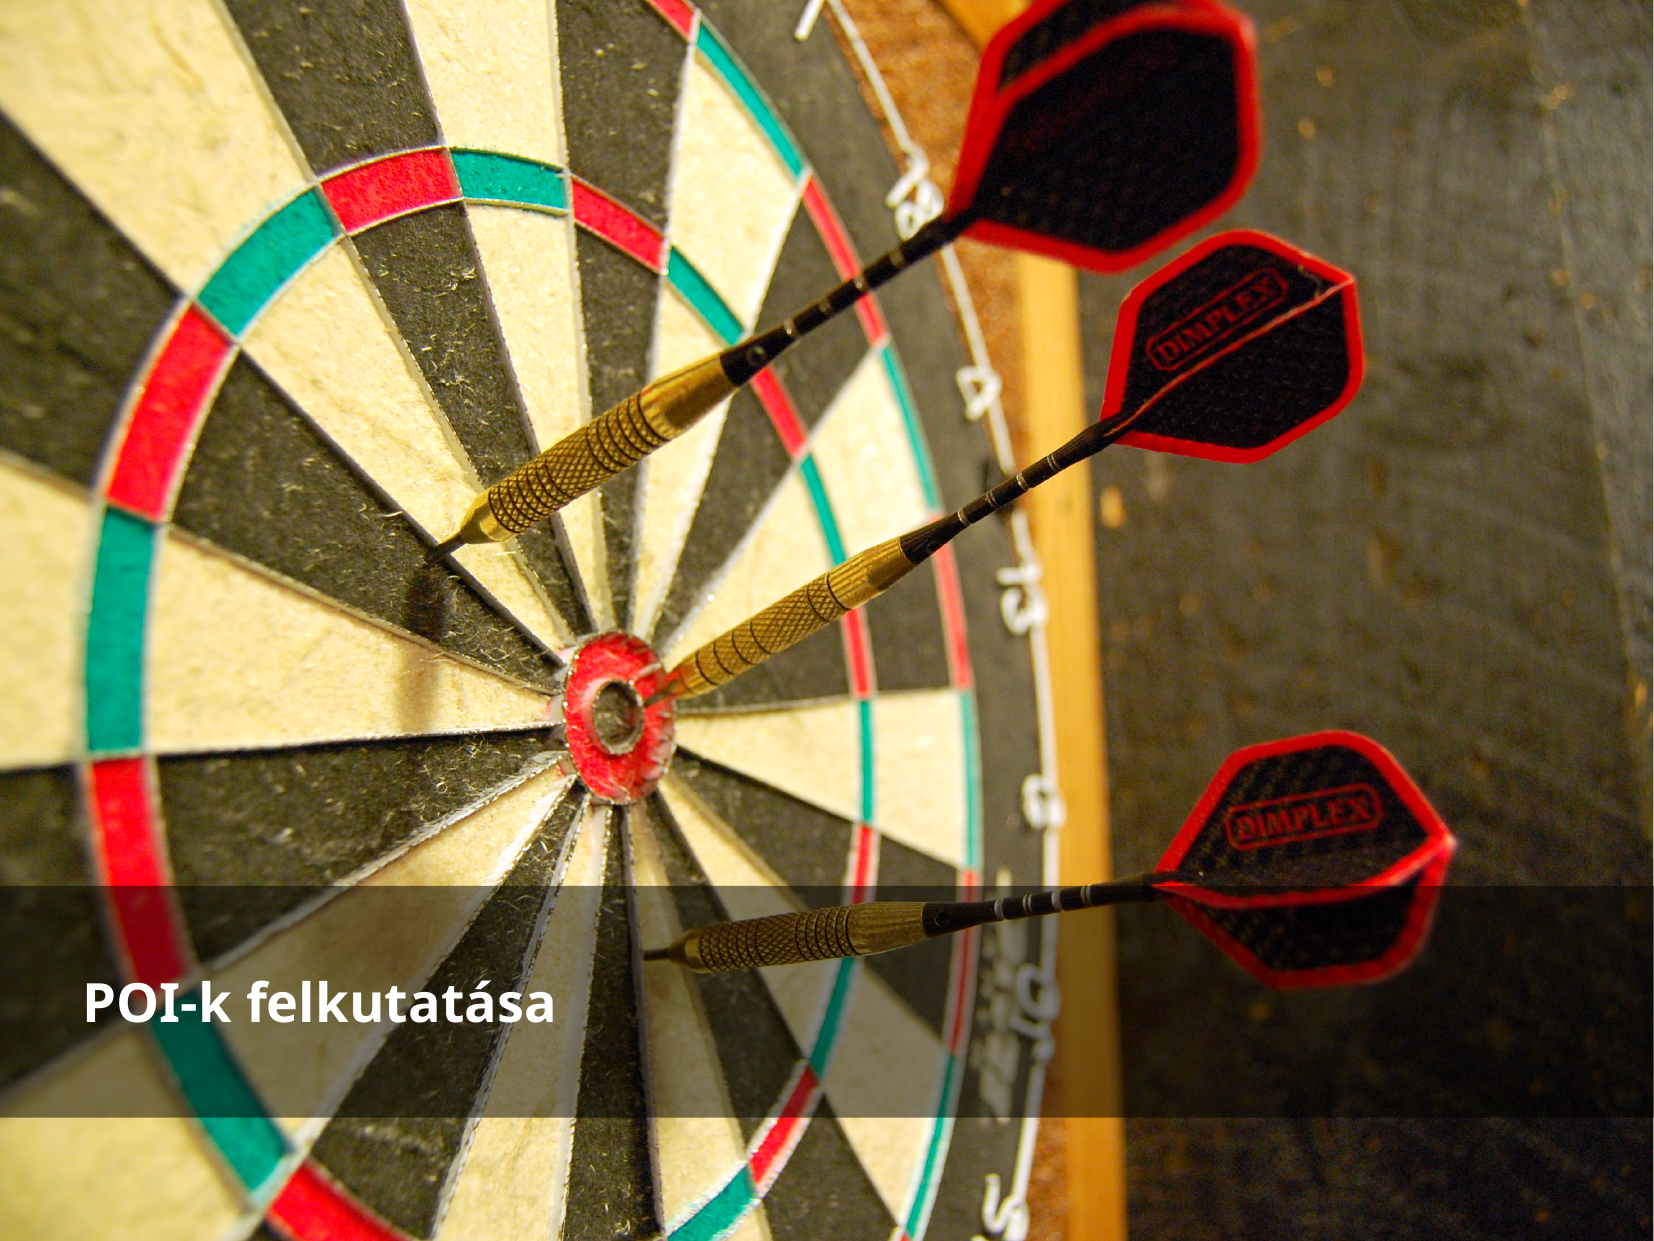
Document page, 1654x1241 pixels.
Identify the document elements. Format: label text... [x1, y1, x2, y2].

picture [0, 0, 1654, 885]
title POI-k felkutatása [0, 885, 1654, 1118]
picture [0, 1118, 1654, 1241]
